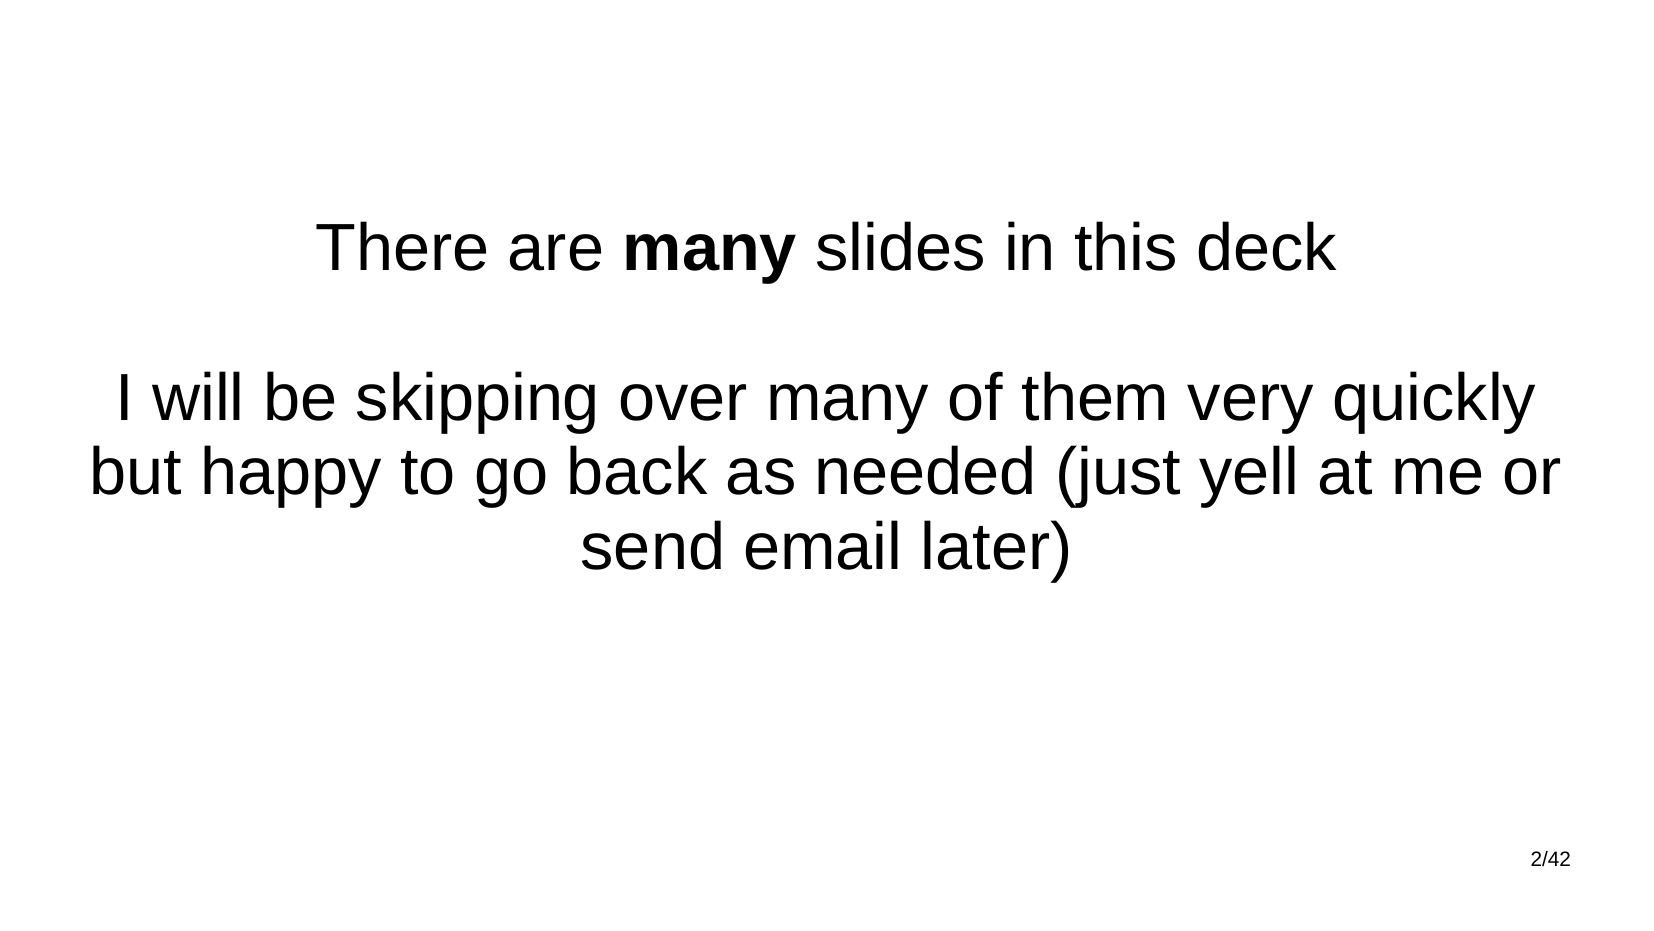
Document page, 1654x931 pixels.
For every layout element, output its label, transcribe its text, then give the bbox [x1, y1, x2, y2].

subtitle There are many slides in this deck I will be skipping over many of them very quickly but happy to go back as needed (just yell at me or send email later) [82, 37, 1571, 757]
